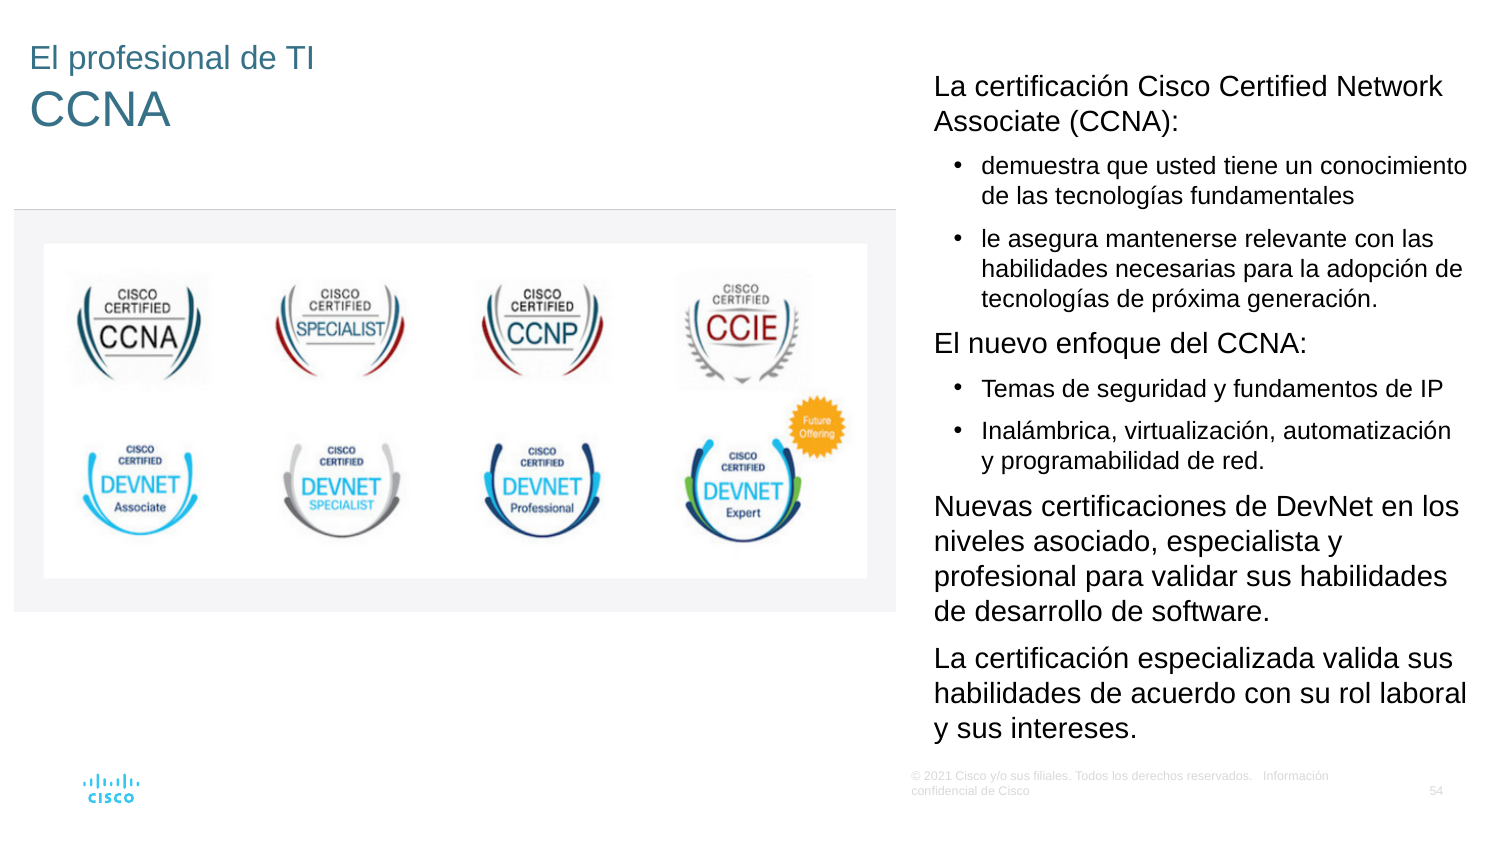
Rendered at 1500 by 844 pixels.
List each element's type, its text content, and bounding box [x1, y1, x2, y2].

list La certificación Cisco Certified Network Associate (CCNA): demuestra que usted tiene un conocimiento de las tecnologías fundamentales le asegura mantenerse relevante con las habilidades necesarias para la adopción de tecnologías de próxima generación. El nuevo enfoque del CCNA: Temas de seguridad y fundamentos de IP Inalámbrica, virtualización, automatización y programabilidad de red. Nuevas certificaciones de DevNet en los niveles asociado, especialista y profesional para validar sus habilidades de desarrollo de software. La certificación especializada valida sus habilidades de acuerdo con su rol laboral y sus intereses. [895, 60, 1500, 762]
title El profesional de TI CCNA [14, 6, 896, 166]
picture [14, 209, 896, 612]
